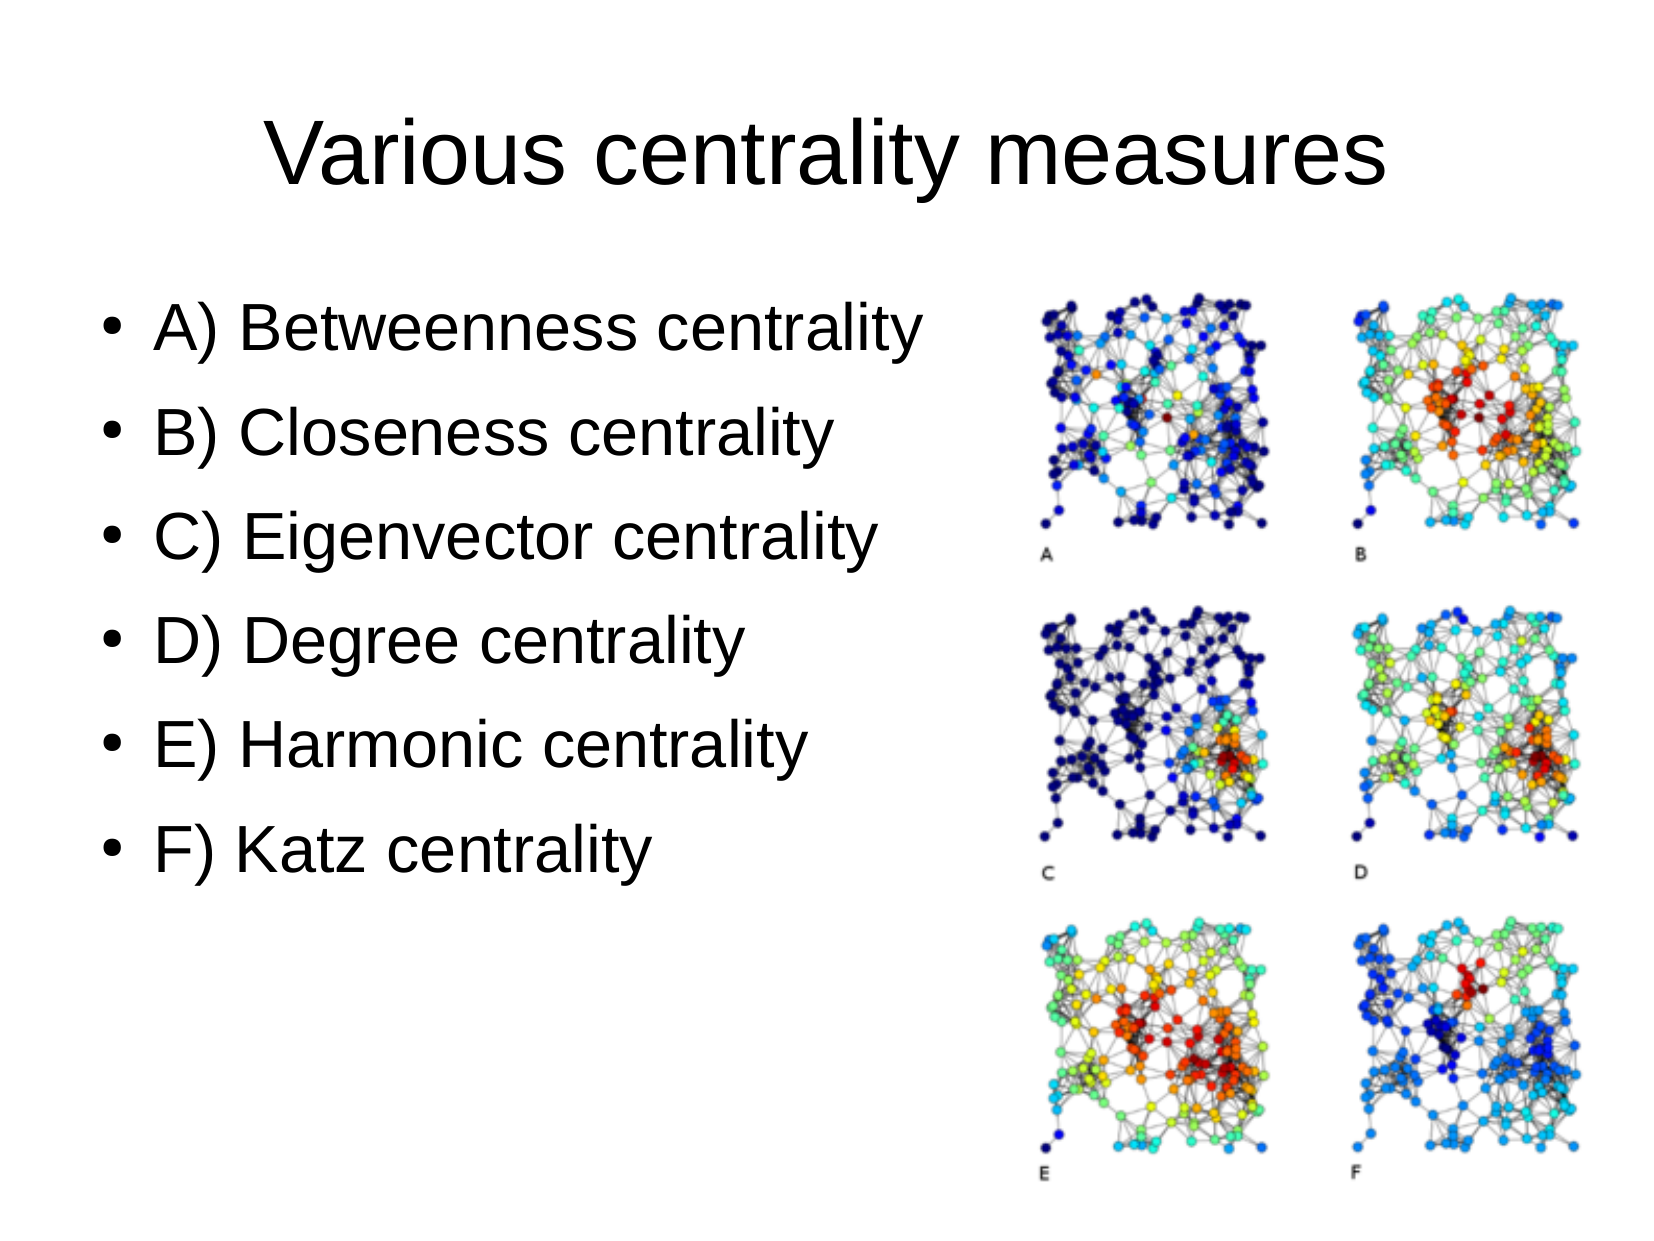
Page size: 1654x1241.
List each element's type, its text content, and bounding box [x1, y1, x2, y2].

list A) Betweenness centrality B) Closeness centrality C) Eigenvector centrality D) Degree centrality E) Harmonic centrality F) Katz centrality [82, 290, 995, 1010]
title Various centrality measures [82, 49, 1571, 257]
picture [995, 256, 1621, 1194]
